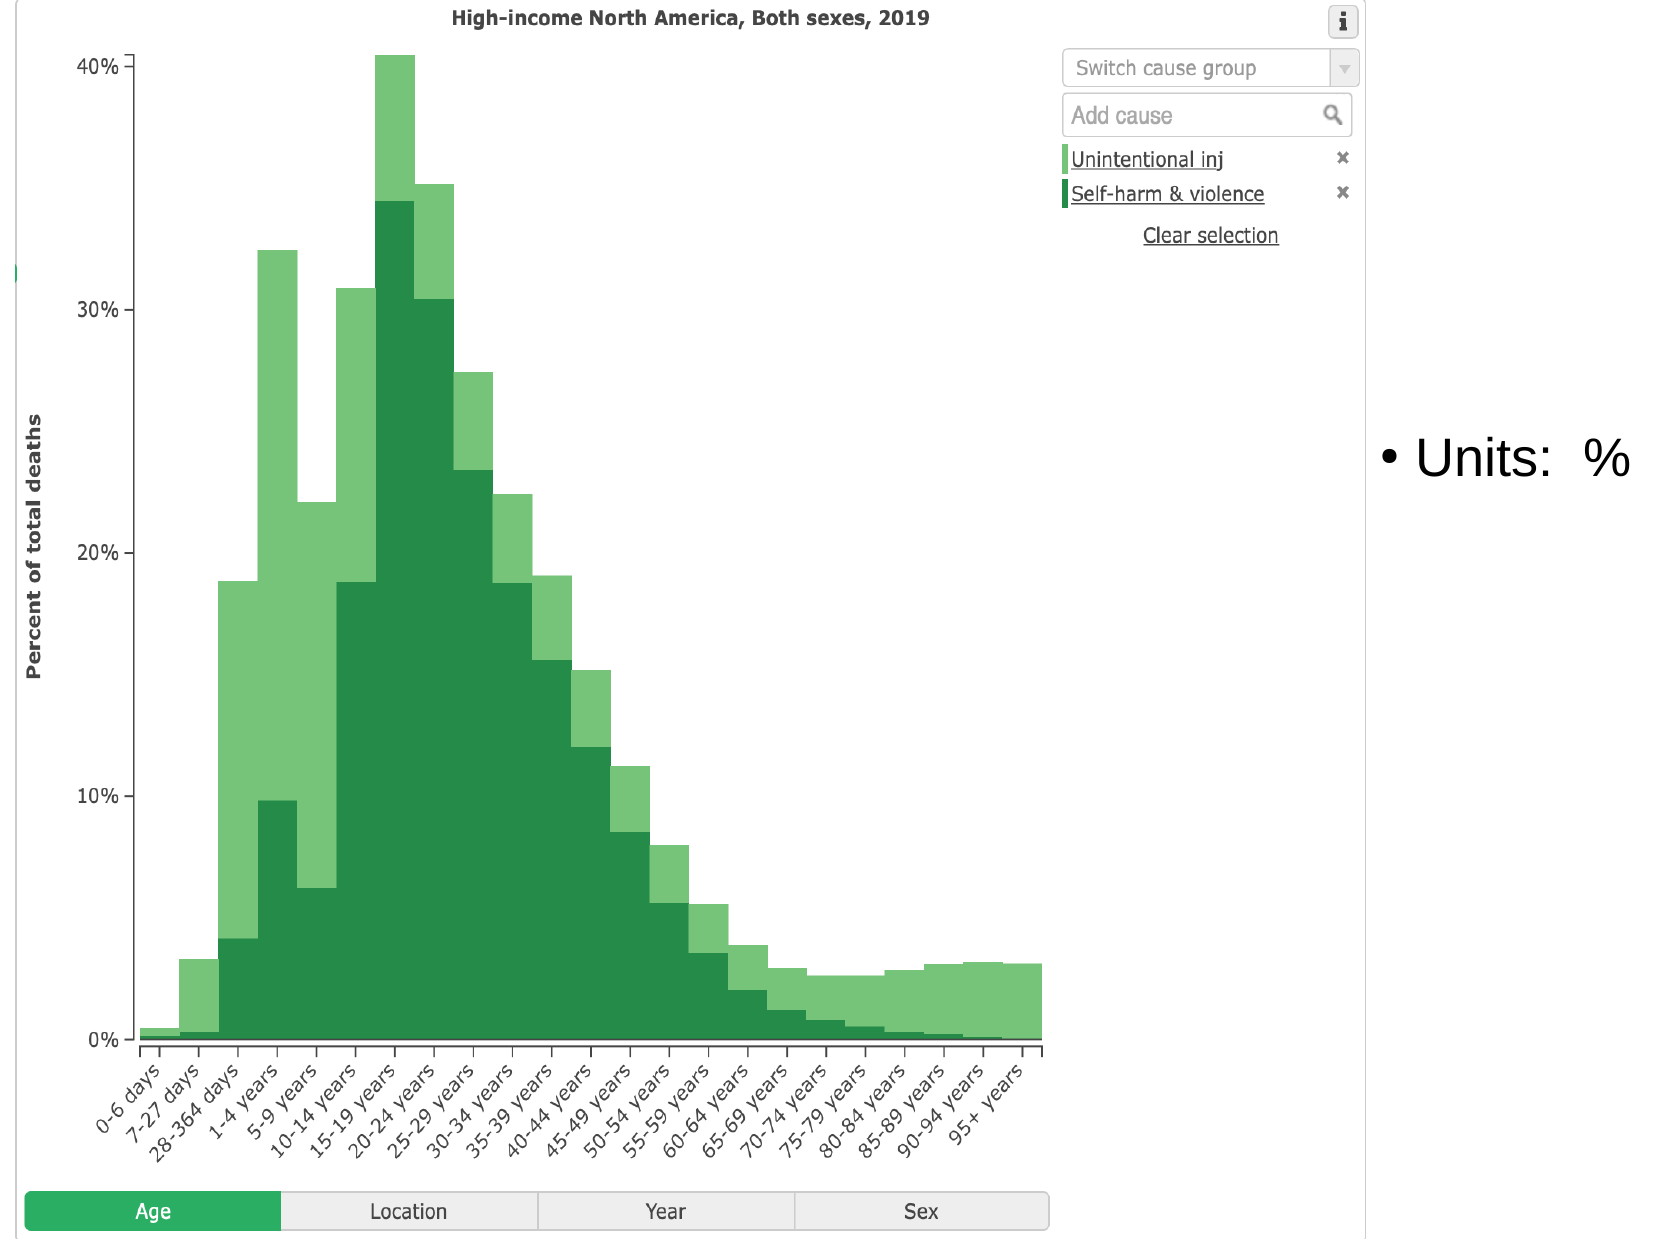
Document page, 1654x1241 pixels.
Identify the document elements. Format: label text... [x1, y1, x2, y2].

text_box Units: % [1365, 420, 1654, 897]
picture [15, 0, 1366, 1239]
